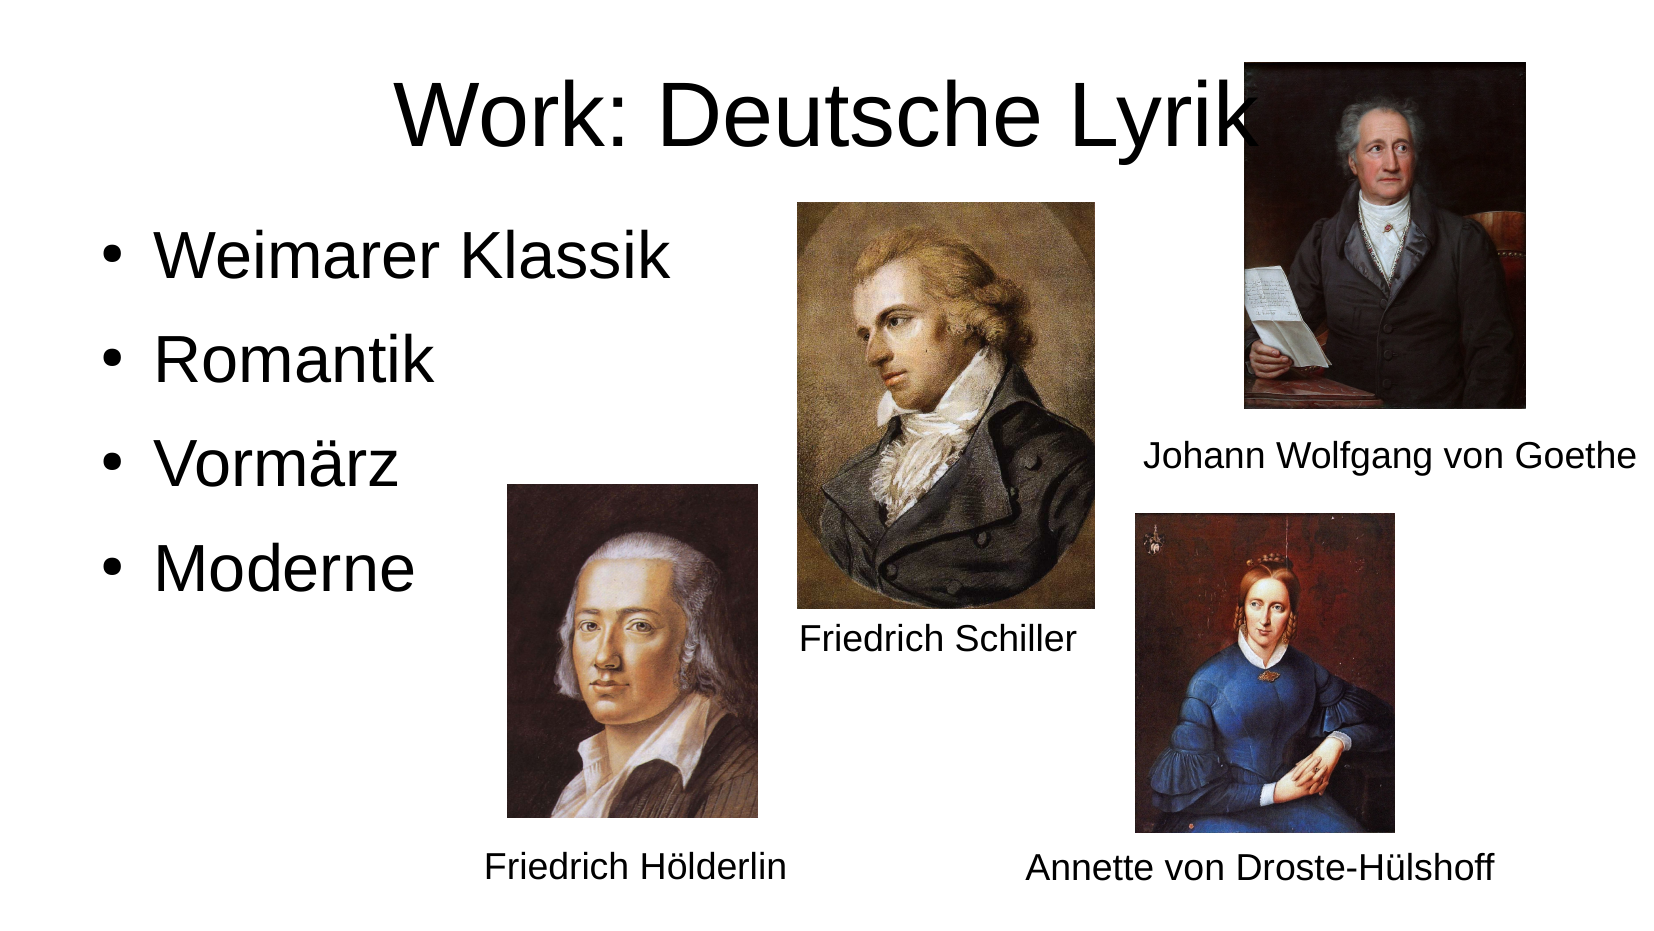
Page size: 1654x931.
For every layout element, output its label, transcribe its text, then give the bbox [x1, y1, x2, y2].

list Weimarer Klassik Romantik Vormärz Moderne [82, 217, 1571, 758]
picture [797, 202, 1095, 609]
picture [507, 484, 758, 818]
picture [1135, 513, 1395, 833]
title Work: Deutsche Lyrik [82, 37, 1571, 193]
picture [1244, 193, 1526, 217]
text_box Johann Wolfgang von Goethe [1571, 427, 1654, 485]
text_box Friedrich Schiller [783, 610, 1093, 668]
text_box Friedrich Hölderlin [469, 838, 804, 896]
text_box Annette von Droste-Hülshoff [1010, 838, 1521, 896]
